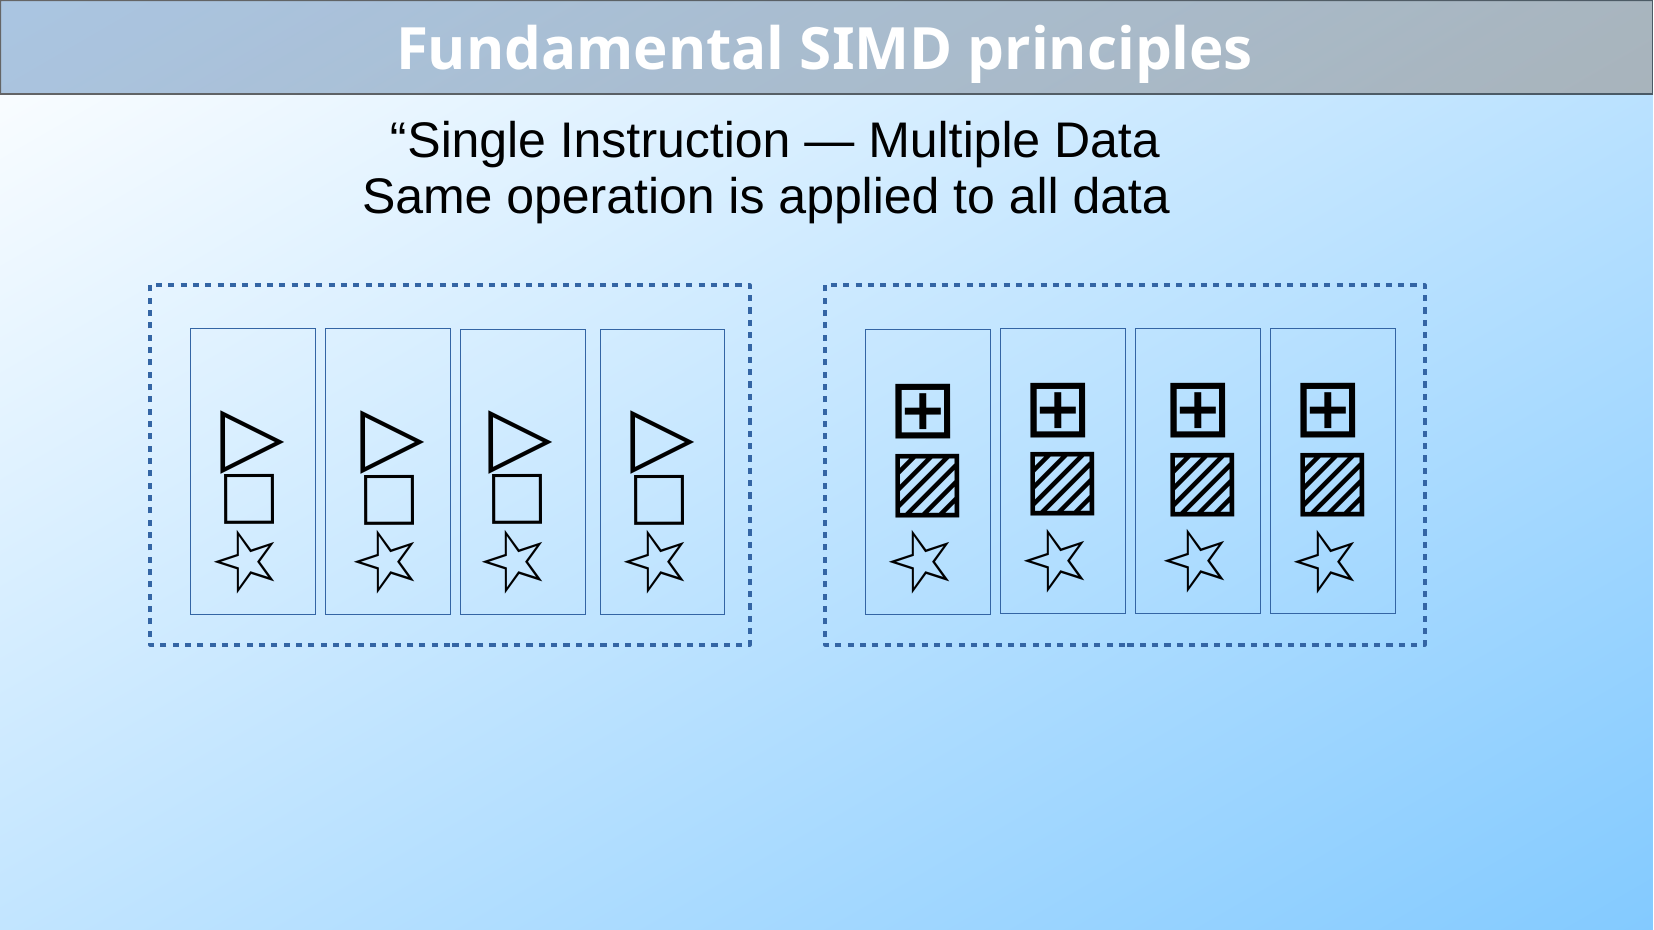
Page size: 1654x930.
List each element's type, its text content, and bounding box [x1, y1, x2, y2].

text_box ☆▧⊞ [1270, 233, 1380, 328]
text_box ☆▧⊞ [1000, 95, 1109, 104]
text_box ☆□▽ [190, 233, 300, 328]
text_box “Single Instruction — Multiple Data Same operation is applied to all data [180, 104, 1411, 233]
text_box ☆□▽ [459, 233, 568, 555]
text_box ☆▧⊞ [1001, 329, 1110, 613]
text_box ☆□▽ [330, 95, 439, 104]
text_box ☆□▽ [330, 233, 440, 328]
text_box ☆□▽ [601, 330, 710, 614]
text_box ☆▧⊞ [1270, 95, 1379, 104]
text_box ☆□▽ [331, 329, 440, 614]
text_box ☆▧⊞ [1140, 233, 1250, 328]
text_box ☆□▽ [190, 95, 299, 104]
text_box ☆□▽ [461, 330, 569, 614]
text_box ☆▧⊞ [866, 330, 975, 614]
text_box ☆▧⊞ [865, 95, 974, 104]
text_box ☆□▽ [458, 95, 567, 104]
text_box ☆▧⊞ [1271, 329, 1380, 613]
text_box ☆□▽ [191, 329, 301, 614]
text_box ☆□▽ [600, 233, 710, 329]
text_box ☆▧⊞ [1140, 95, 1249, 104]
text_box ☆▧⊞ [1141, 329, 1250, 613]
text_box ☆▧⊞ [865, 233, 975, 329]
text_box ☆□▽ [600, 95, 709, 104]
text_box Fundamental SIMD principles [0, 0, 1653, 85]
text_box ☆▧⊞ [1000, 233, 1110, 328]
